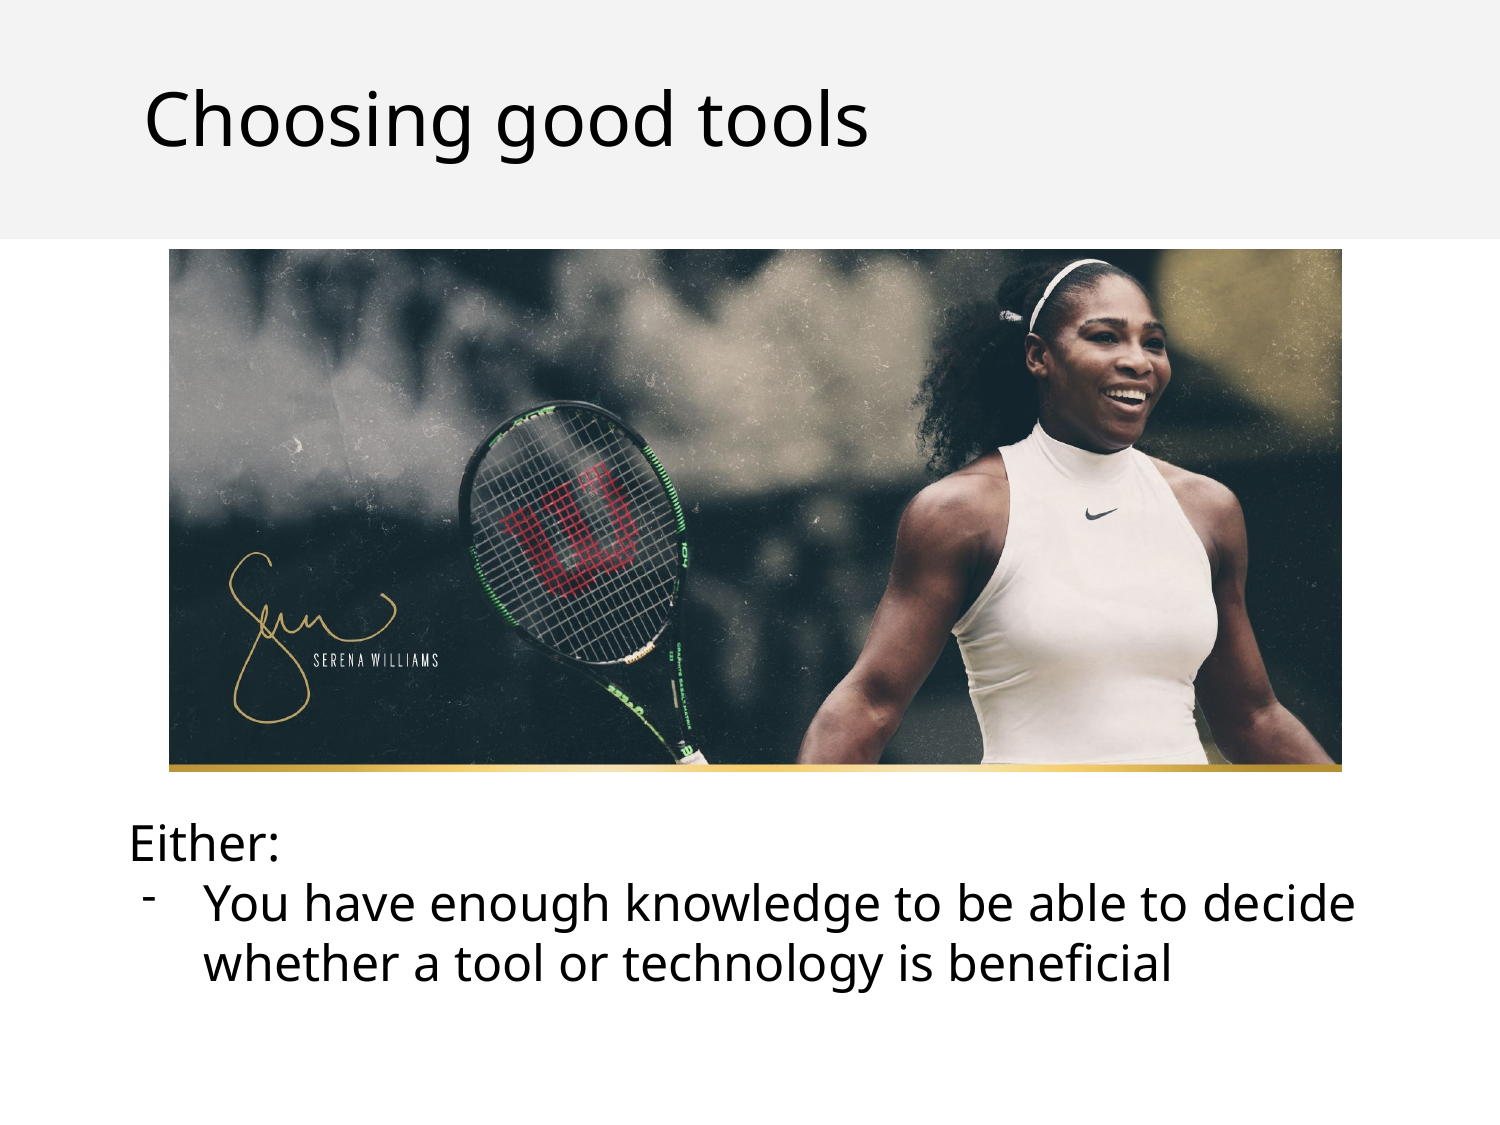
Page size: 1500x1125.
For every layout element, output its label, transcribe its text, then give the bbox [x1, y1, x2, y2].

text_box Either: You have enough knowledge to be able to decide whether a tool or technology is beneficial [113, 796, 1397, 1113]
title Choosing good tools [128, 56, 940, 183]
picture [169, 249, 1342, 772]
